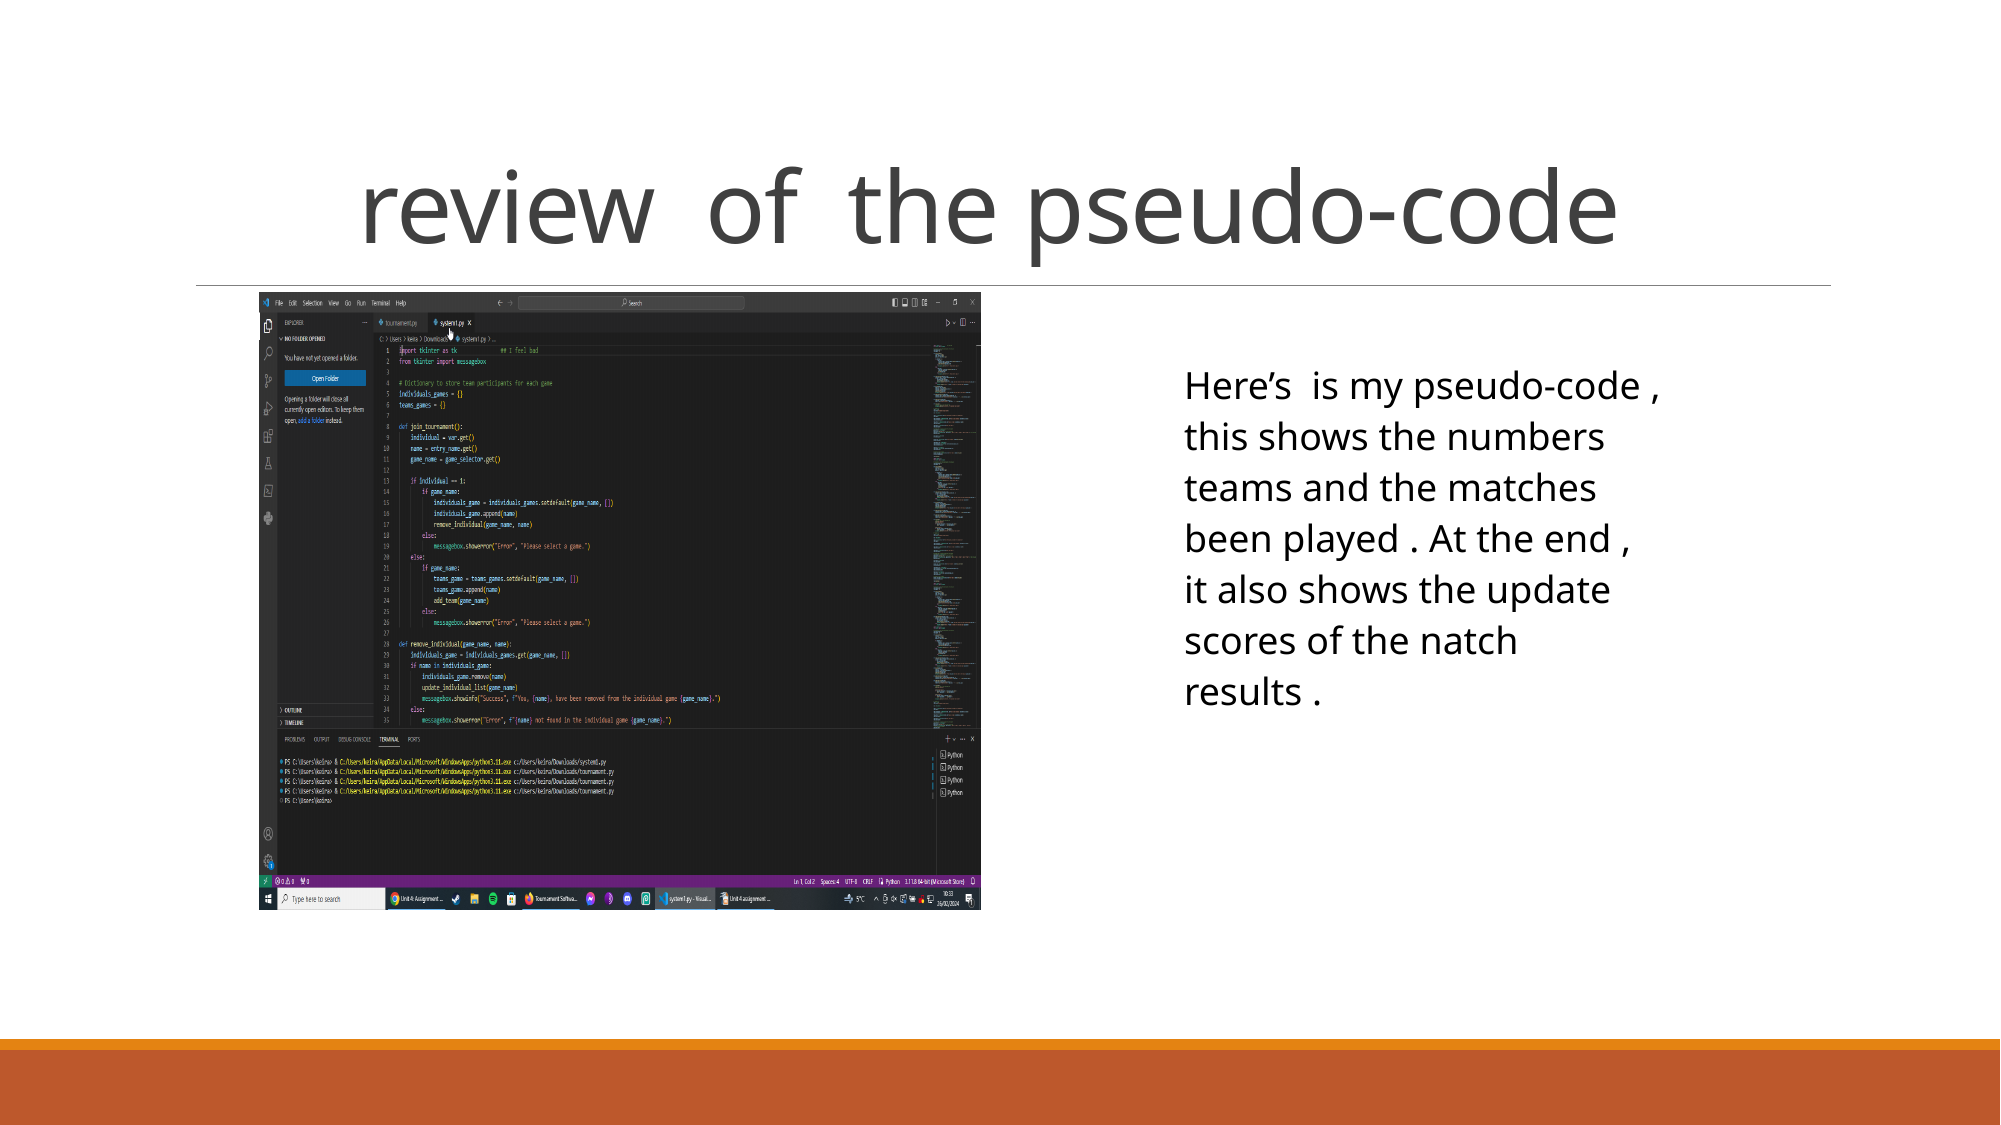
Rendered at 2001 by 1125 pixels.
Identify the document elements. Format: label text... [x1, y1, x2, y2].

title review of the pseudo-code [165, 33, 1816, 272]
text_box Here’s is my pseudo-code , this shows the numbers teams and the matches been played . At the end , it also shows the update scores of the natch results . [1169, 351, 1679, 682]
picture [188, 292, 1123, 934]
